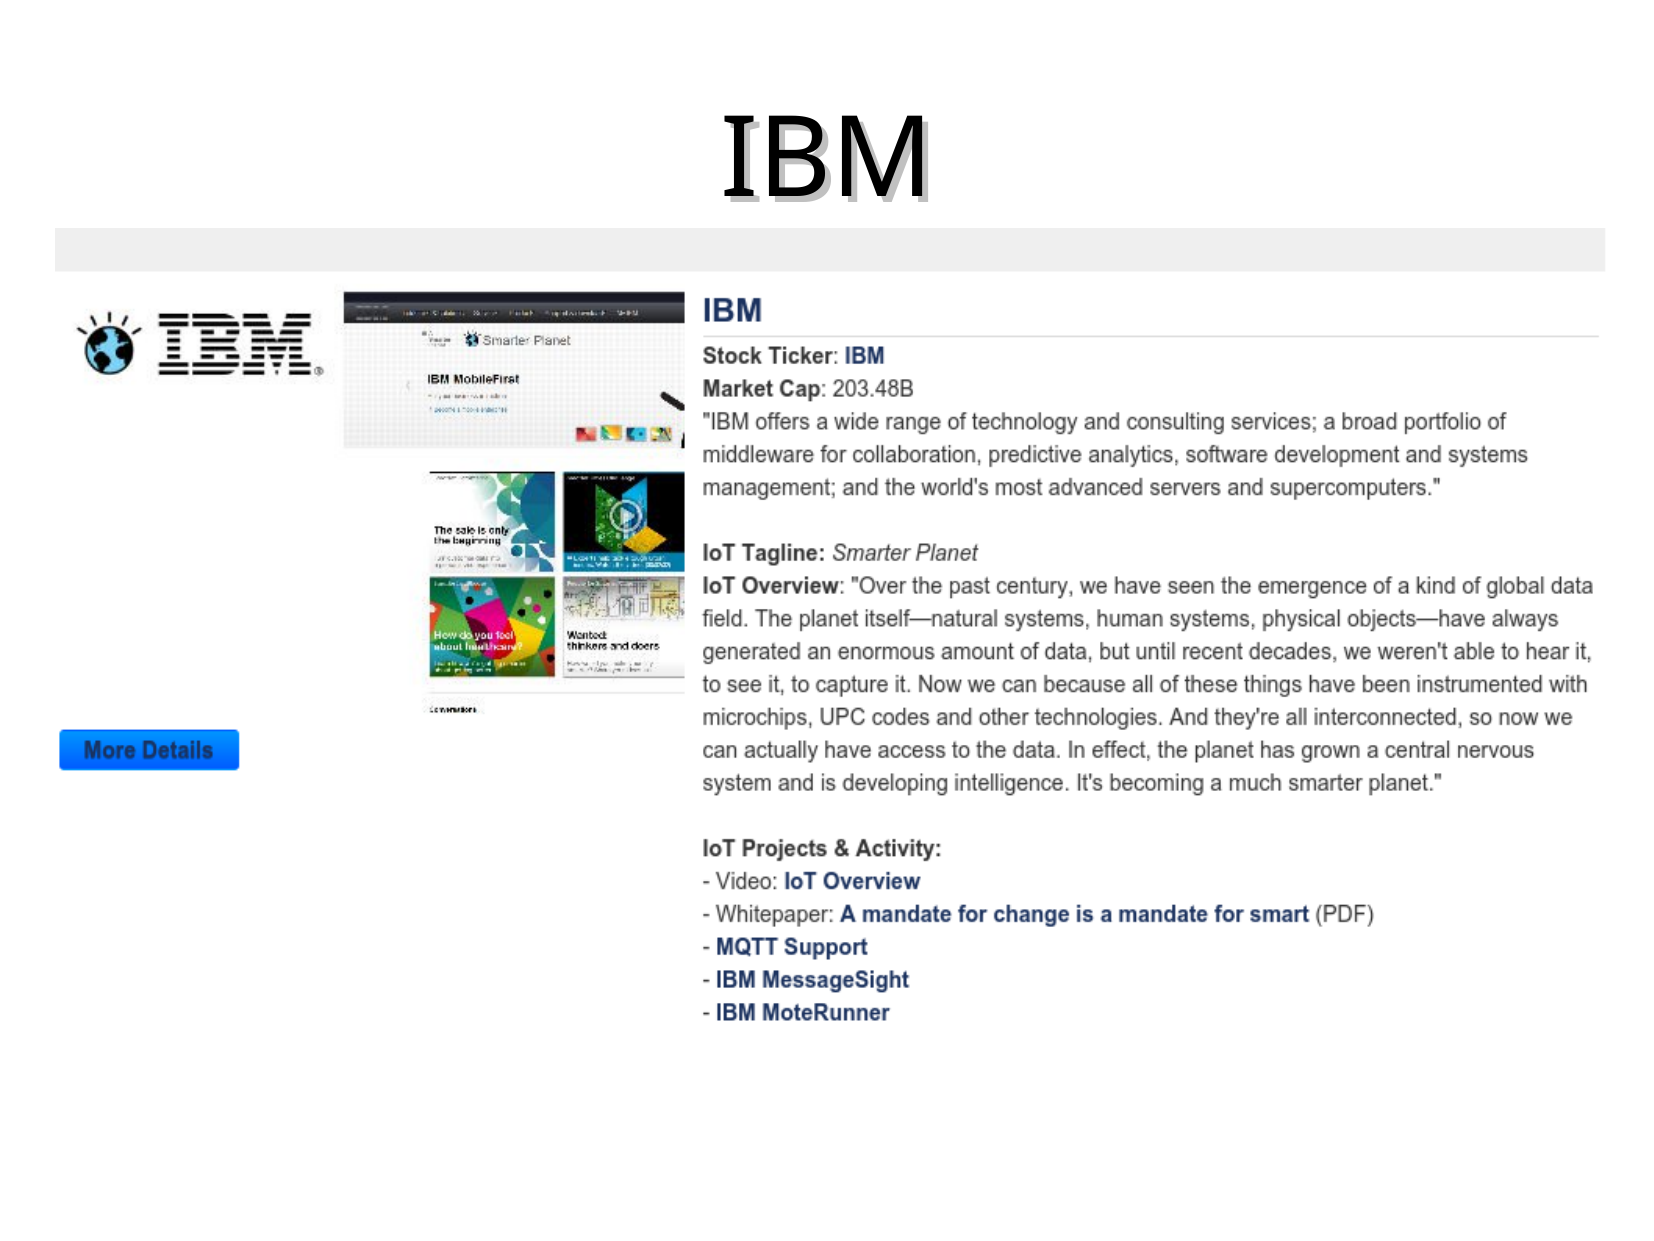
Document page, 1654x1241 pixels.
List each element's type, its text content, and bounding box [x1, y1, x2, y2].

picture [55, 228, 1632, 1027]
title IBM [82, 49, 1571, 228]
